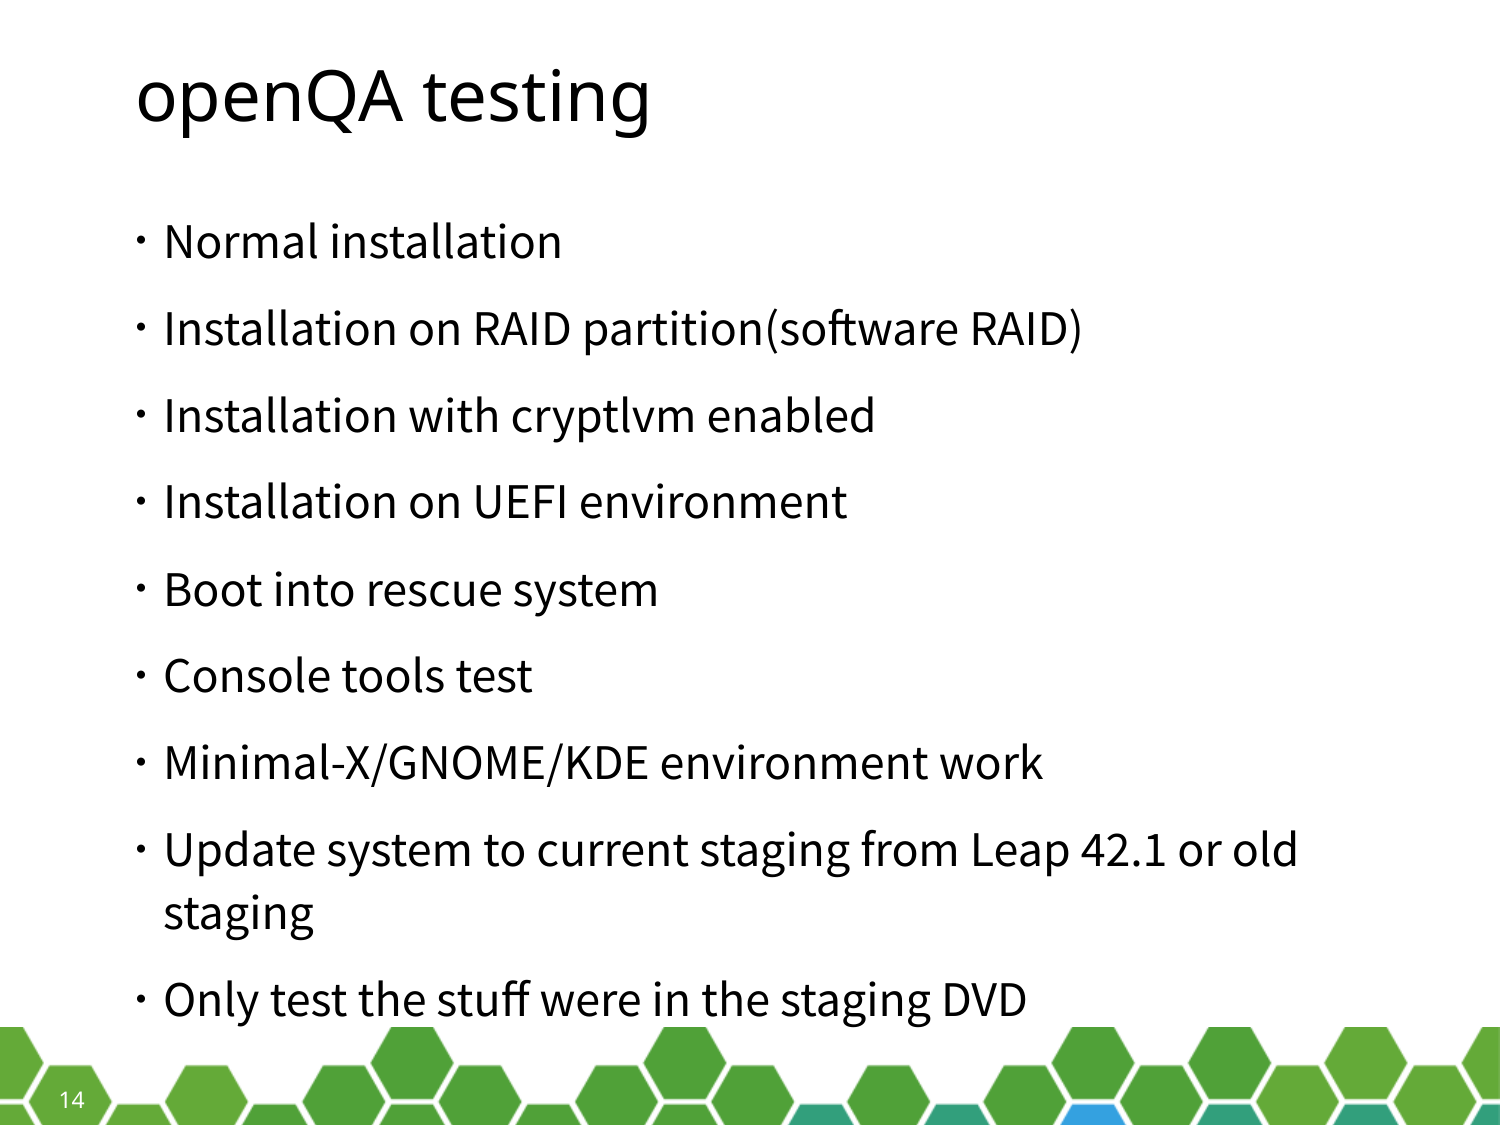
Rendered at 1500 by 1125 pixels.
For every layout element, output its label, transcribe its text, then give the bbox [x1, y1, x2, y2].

list Normal installation Installation on RAID partition(software RAID) Installation with cryptlvm enabled Installation on UEFI environment Boot into rescue system Console tools test Minimal-X/GNOME/KDE environment work Update system to current staging from Leap 42.1 or old staging Only test the stuff were in the staging DVD [135, 208, 1372, 862]
picture [0, 1027, 1500, 1125]
title openQA testing [135, 12, 1372, 175]
